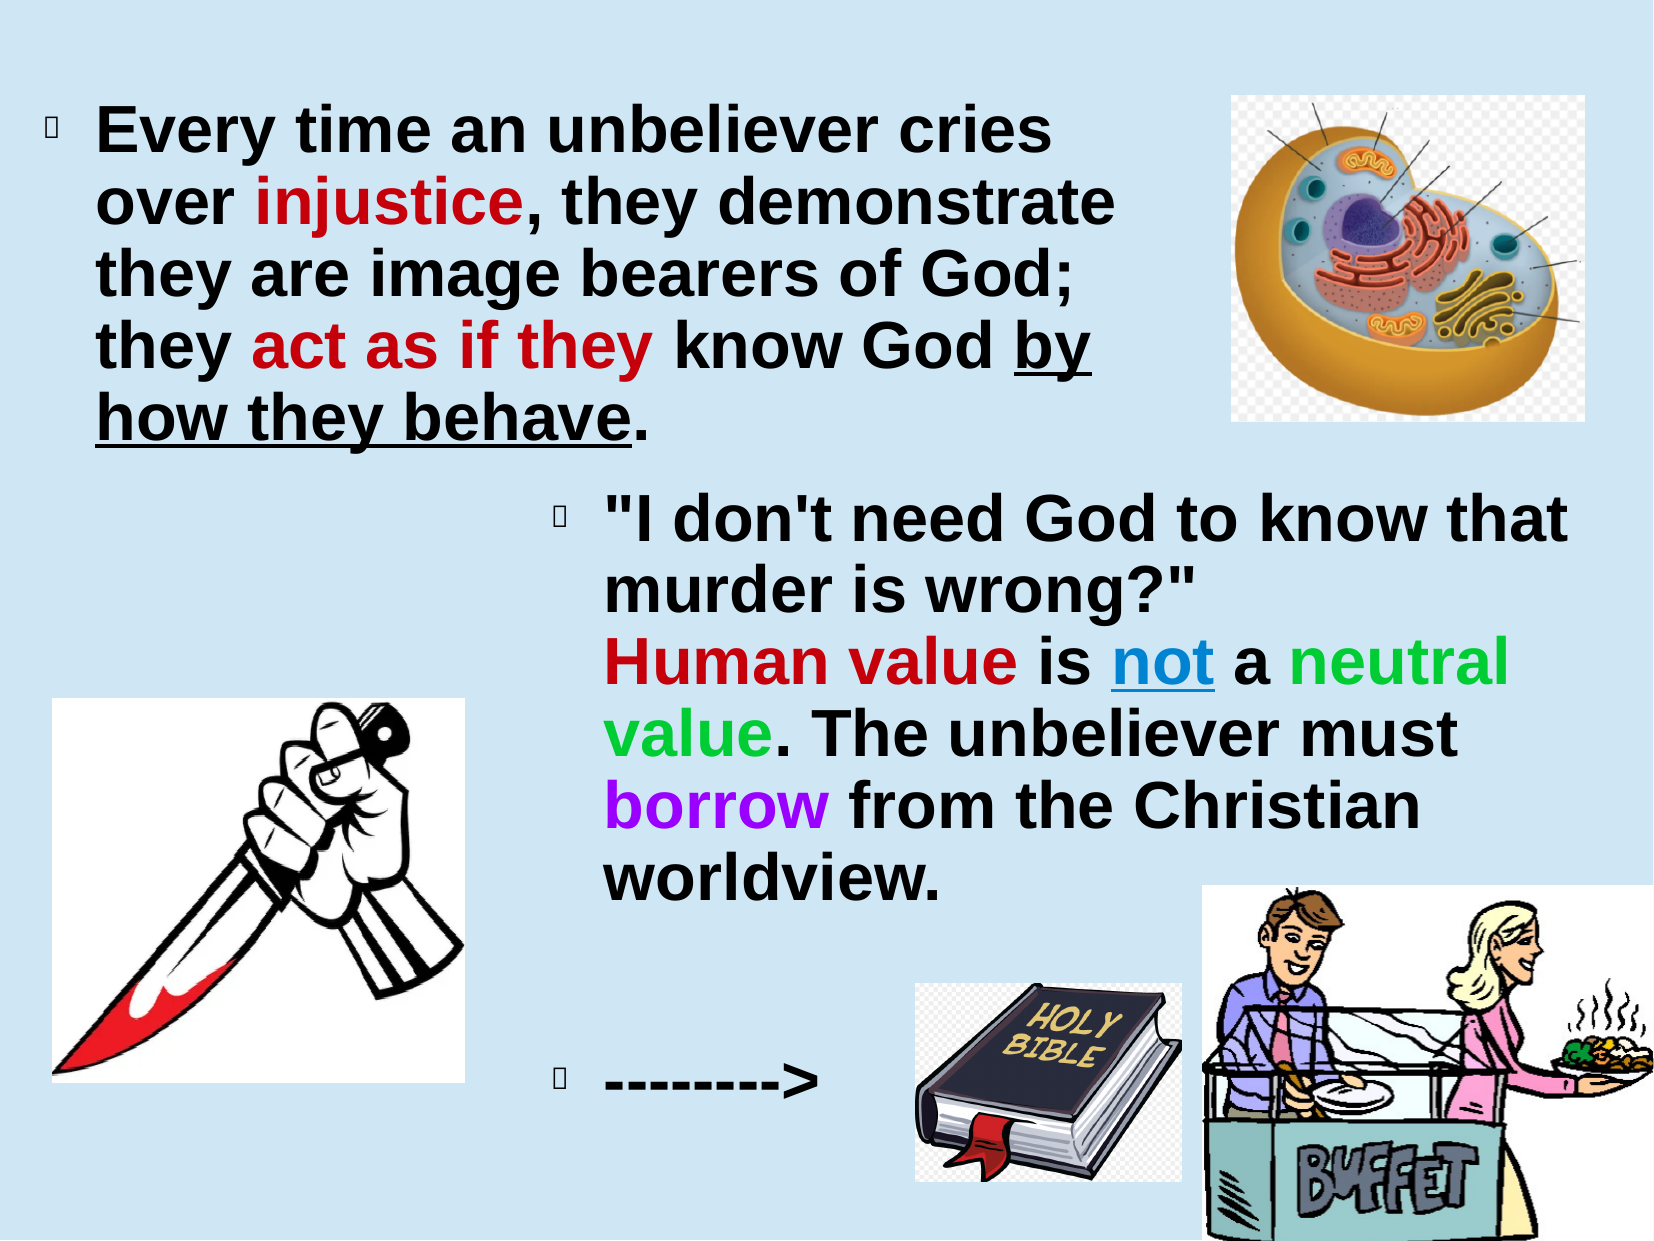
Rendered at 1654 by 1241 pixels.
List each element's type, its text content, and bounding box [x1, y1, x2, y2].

picture [915, 983, 1182, 1182]
list Every time an unbeliever cries over injustice, they demonstrate they are image bearers of God; they act as if they know God by how they behave. [24, 95, 1195, 480]
picture [1202, 885, 1654, 1241]
list "I don't need God to know that murder is wrong?" Human value is not a neutral value. The unbeliever must borrow from the Christian worldview. --------> [533, 483, 1654, 1040]
picture [1231, 95, 1585, 422]
picture [52, 698, 465, 1084]
